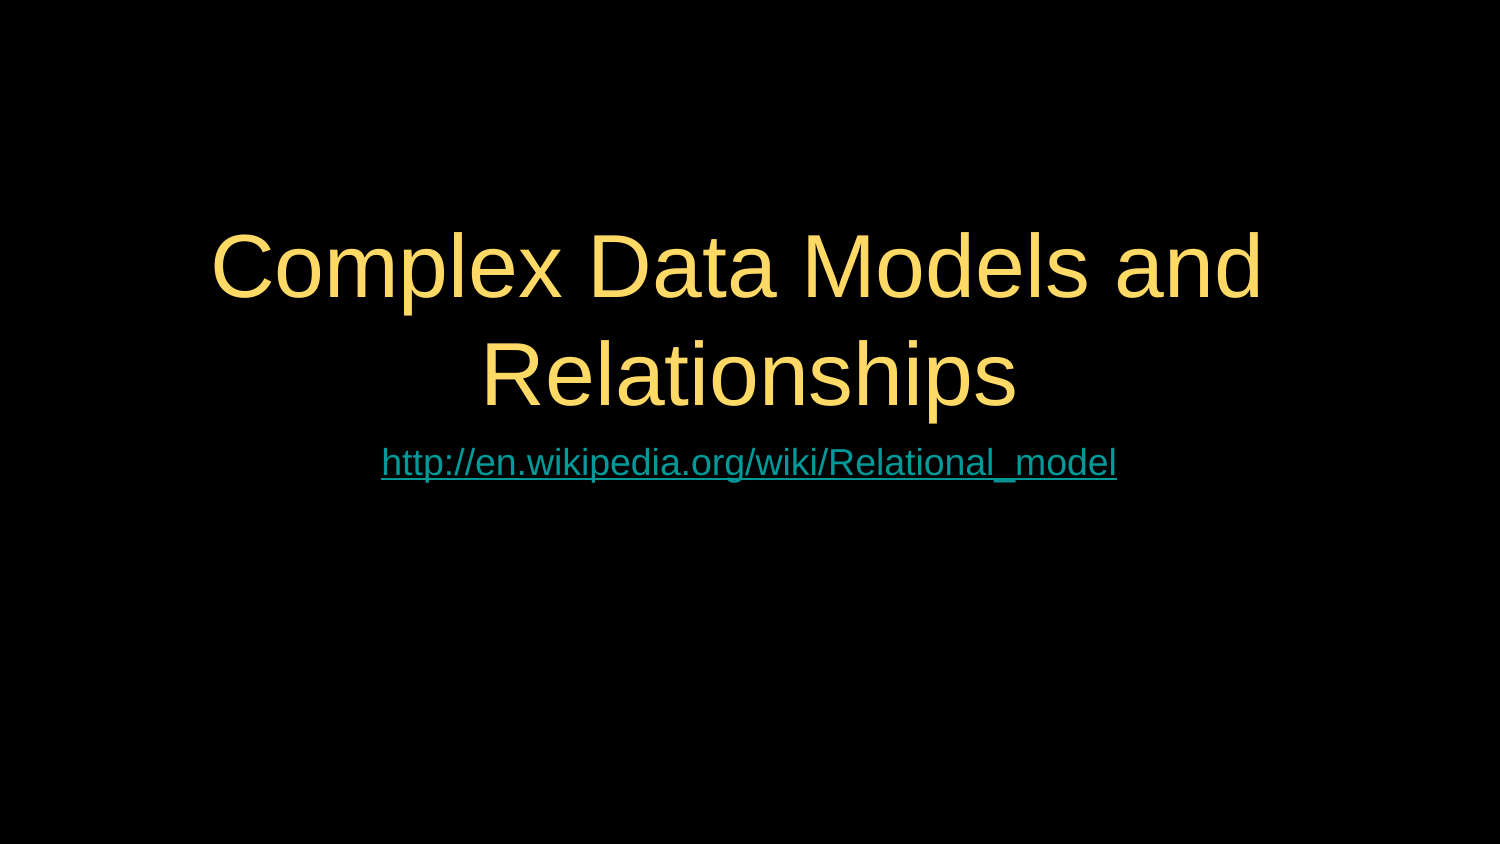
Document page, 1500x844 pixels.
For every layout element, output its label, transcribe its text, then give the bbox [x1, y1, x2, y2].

list http://en.wikipedia.org/wiki/Relational_model [106, 434, 1393, 532]
title Complex Data Models and Relationships [106, 141, 1393, 427]
